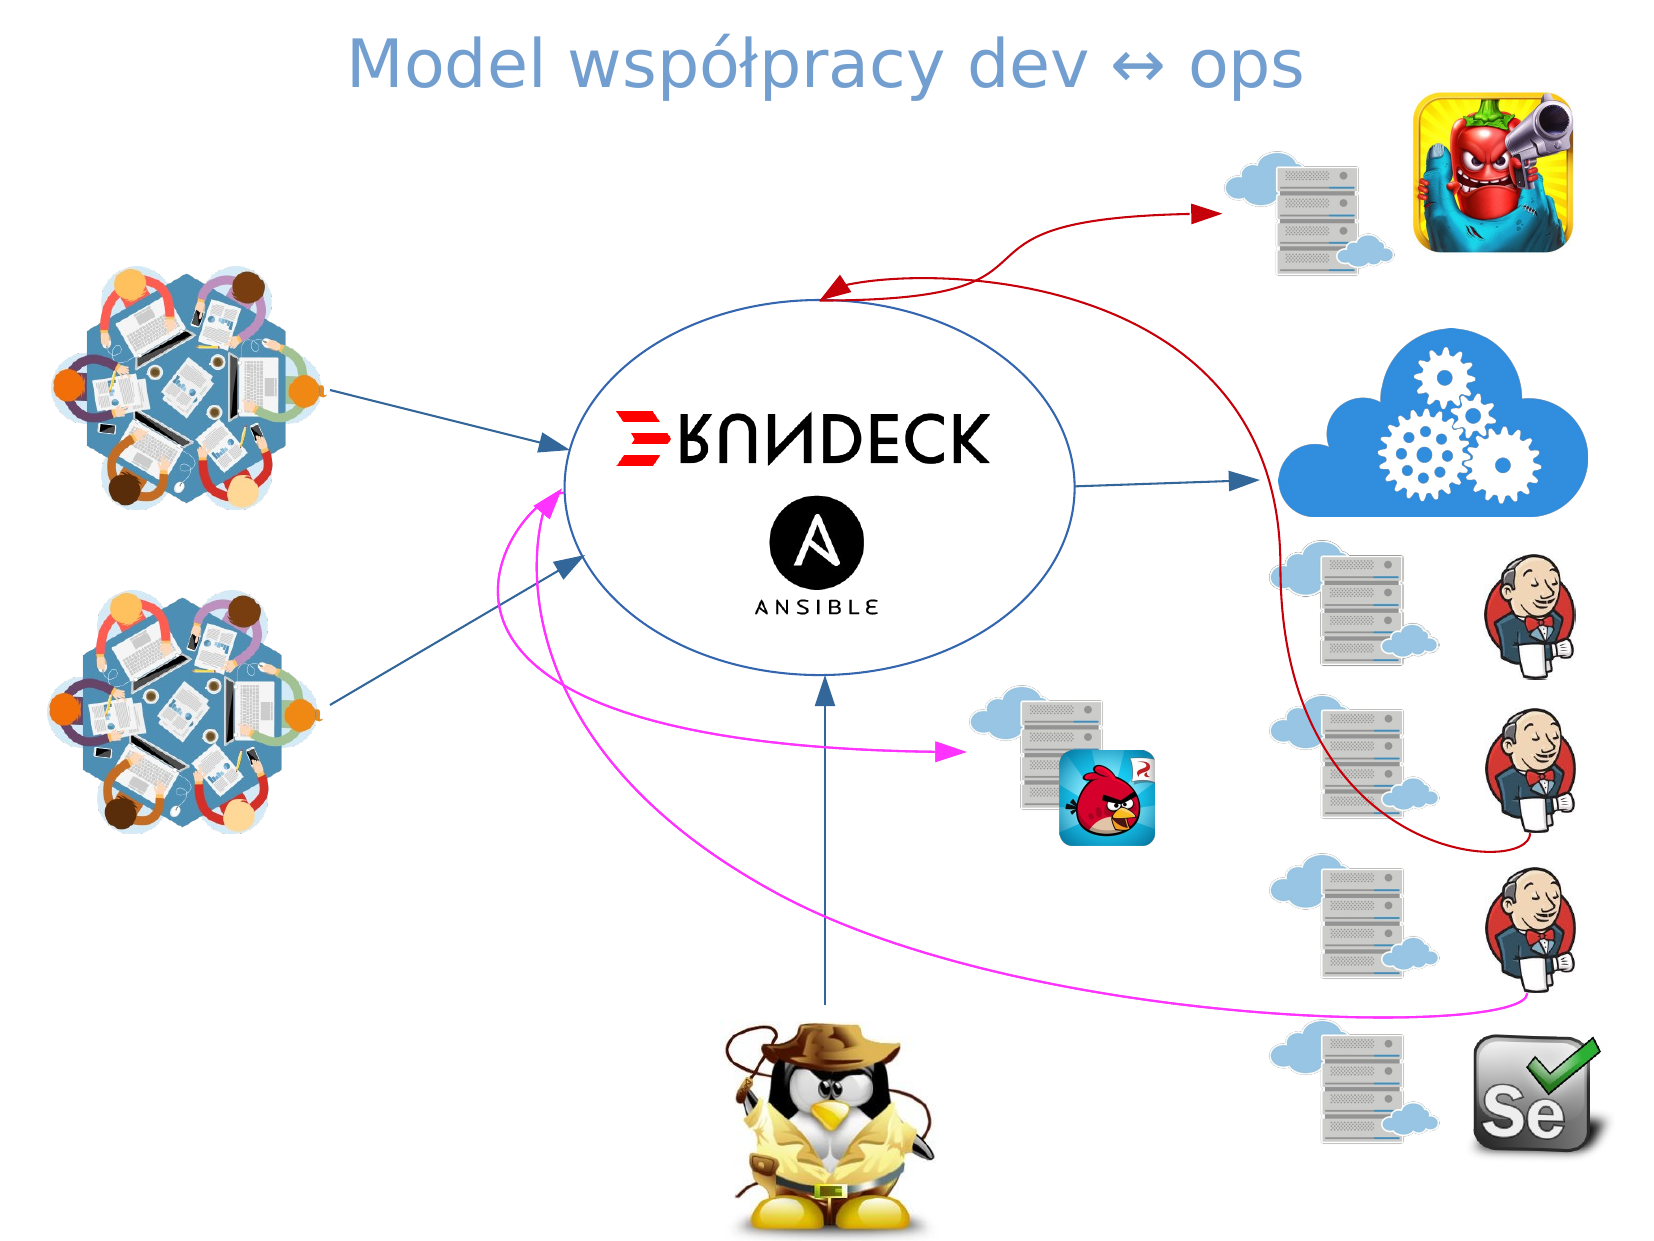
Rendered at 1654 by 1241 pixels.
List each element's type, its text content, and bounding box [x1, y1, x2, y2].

picture [1267, 539, 1290, 667]
picture [616, 411, 990, 466]
picture [1464, 1027, 1615, 1163]
picture [1267, 693, 1389, 820]
picture [1147, 839, 1155, 846]
picture [1267, 852, 1441, 980]
picture [0, 590, 402, 834]
picture [1059, 836, 1068, 846]
picture [1278, 328, 1588, 517]
picture [1485, 867, 1576, 993]
picture [741, 482, 890, 631]
text_box Model współpracy dev ↔ ops [332, 17, 1322, 111]
picture [1485, 708, 1576, 833]
picture [1267, 1018, 1441, 1145]
picture [0, 266, 406, 510]
picture [1222, 150, 1396, 277]
picture [1301, 693, 1441, 820]
picture [1281, 539, 1441, 667]
picture [1484, 554, 1576, 680]
picture [720, 1021, 939, 1241]
picture [1410, 89, 1576, 256]
picture [967, 684, 1155, 836]
